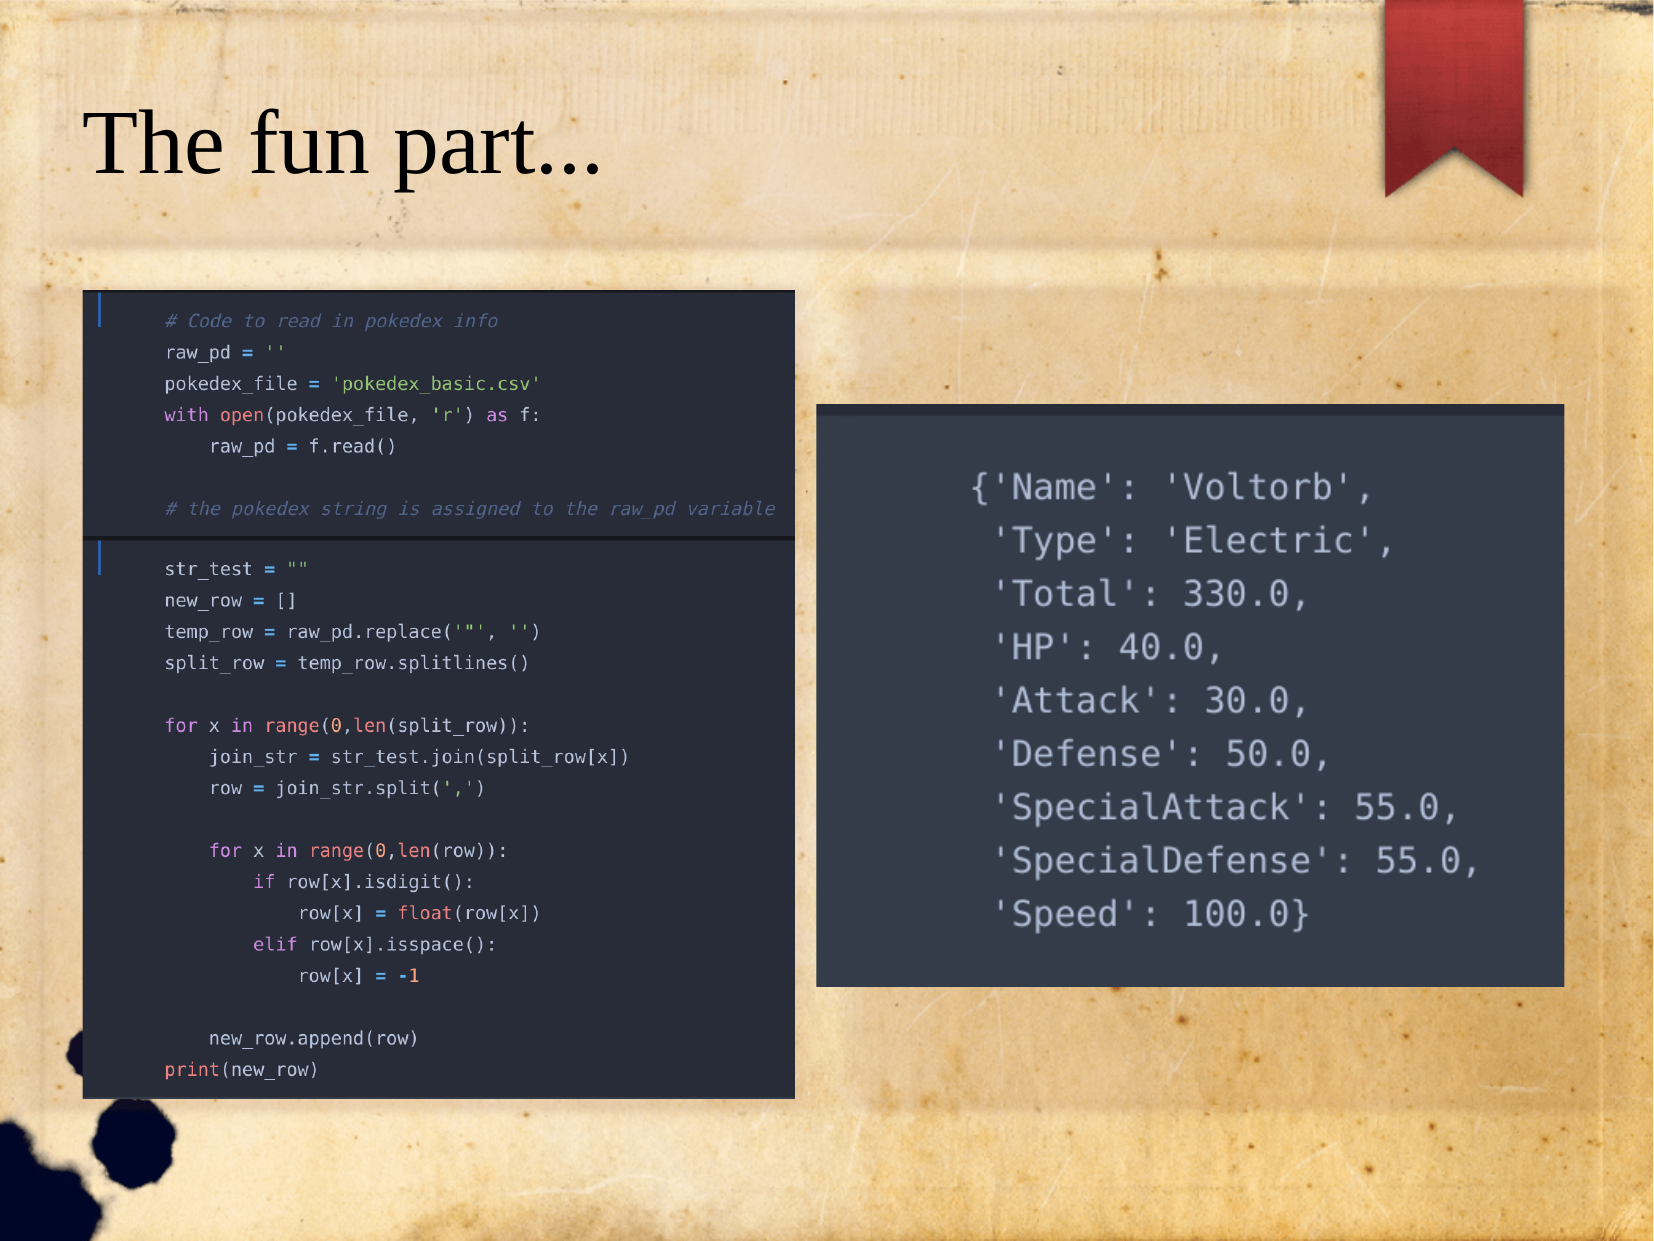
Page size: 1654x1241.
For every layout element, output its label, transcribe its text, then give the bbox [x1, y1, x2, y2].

title The fun part... [82, 49, 1347, 237]
picture [0, 0, 1654, 1241]
